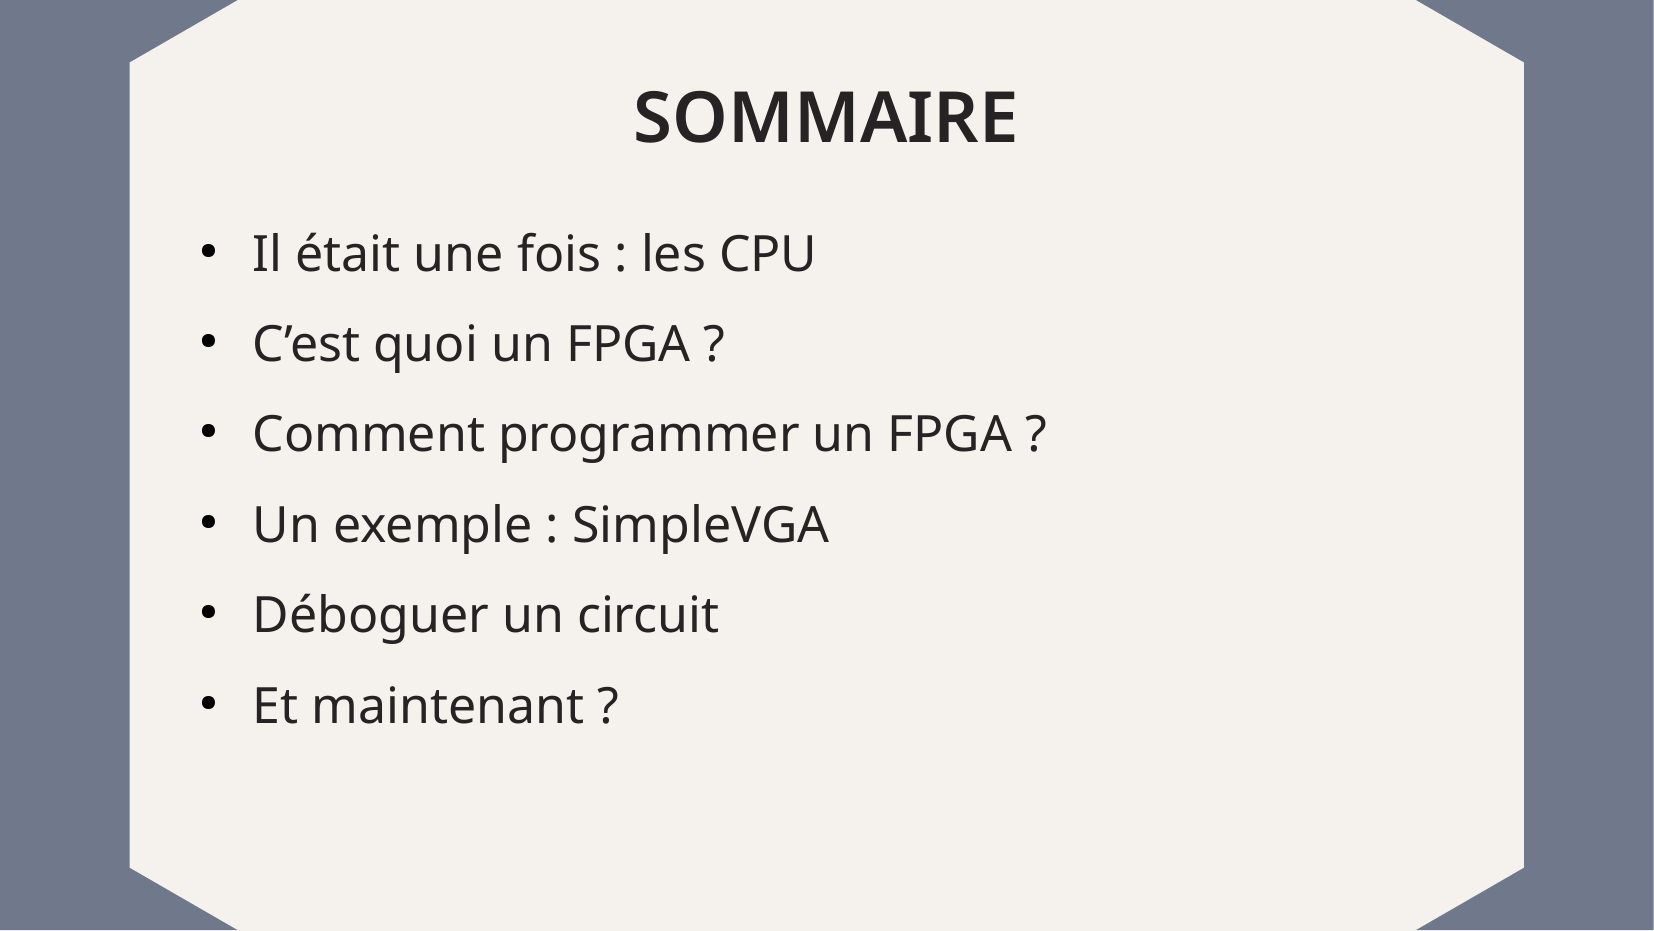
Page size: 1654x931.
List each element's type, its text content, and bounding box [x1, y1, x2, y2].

title Sommaire [159, 37, 1495, 193]
list Il était une fois : les CPU C’est quoi un FPGA ? Comment programmer un FPGA ? Un exemple : SimpleVGA Déboguer un circuit Et maintenant ? [181, 217, 1472, 886]
